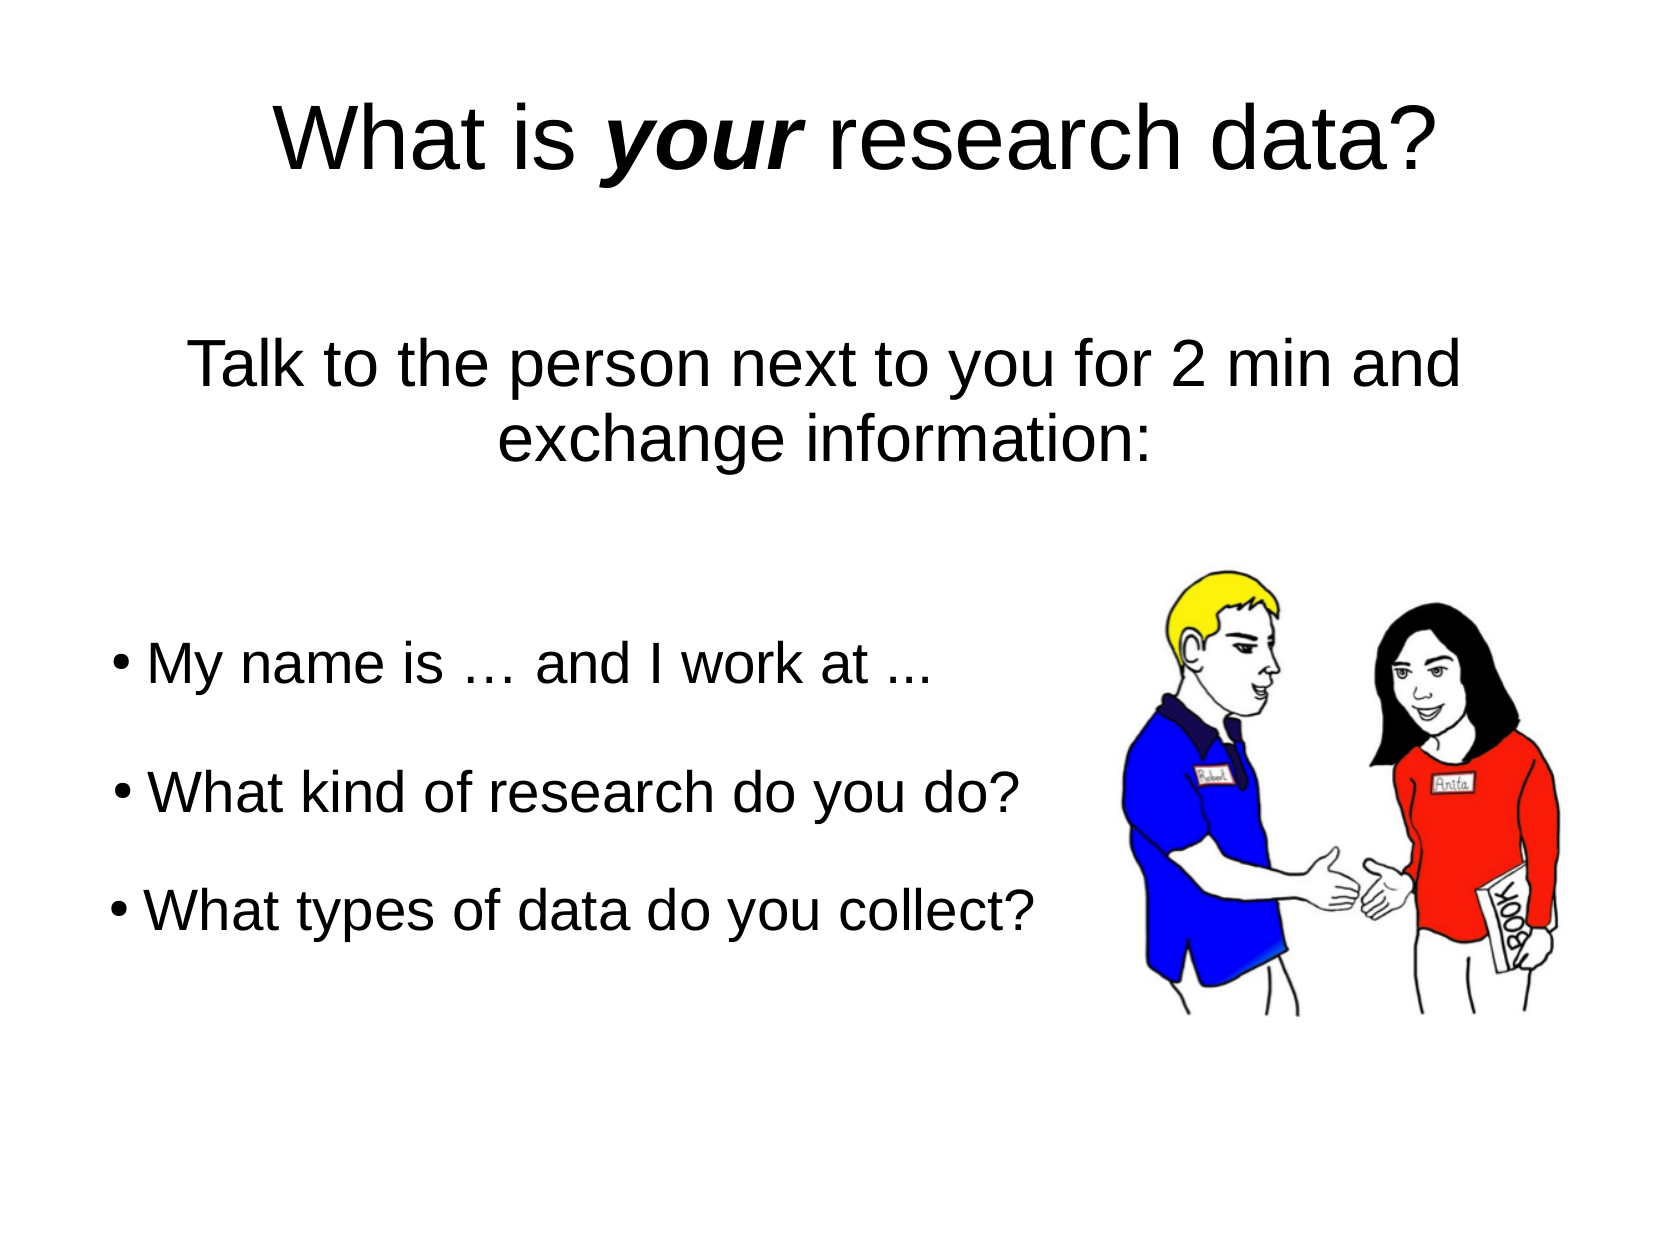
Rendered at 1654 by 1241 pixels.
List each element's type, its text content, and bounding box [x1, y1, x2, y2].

title What is your research data? [229, 60, 1483, 216]
picture [980, 531, 1654, 1017]
title Talk to the person next to you for 2 min and exchange information: [105, 325, 1546, 476]
title What types of data do you collect? [81, 842, 1066, 978]
title What kind of research do you do? [75, 724, 1060, 860]
title My name is … and I work at ... [106, 618, 940, 709]
